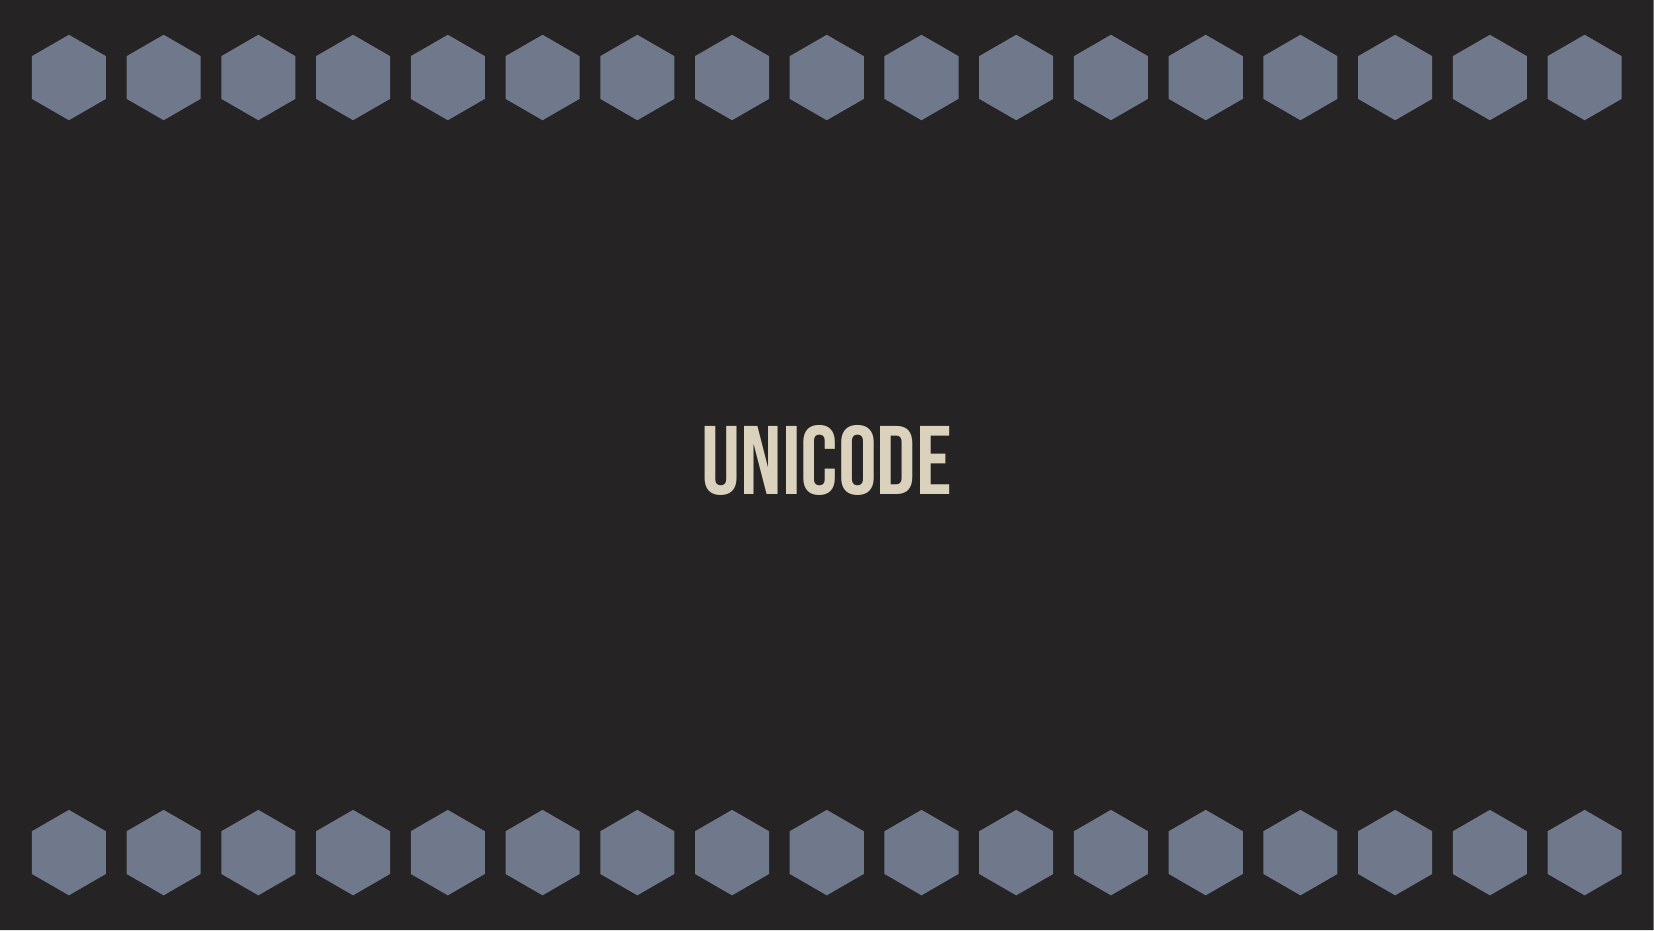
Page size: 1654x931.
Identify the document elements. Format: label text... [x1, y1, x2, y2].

title Unicode [67, 150, 1586, 781]
